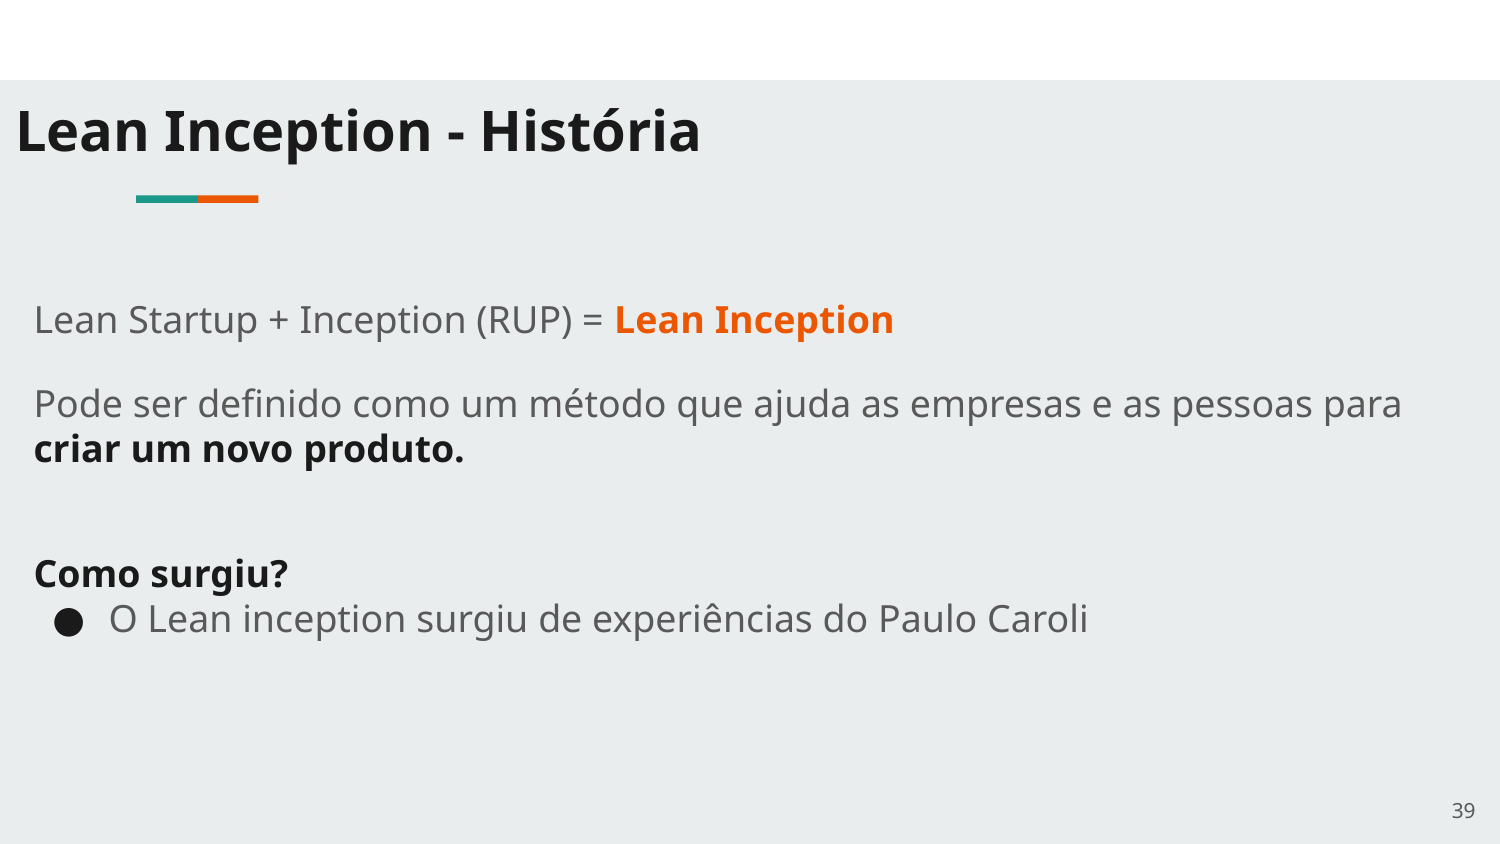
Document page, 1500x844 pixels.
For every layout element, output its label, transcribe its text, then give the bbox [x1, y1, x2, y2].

title Lean Inception - História [0, 80, 1101, 181]
slide_number <number> [1400, 779, 1491, 844]
subtitle Lean Startup + Inception (RUP) = Lean Inception Pode ser definido como um método que ajuda as empresas e as pessoas para criar um novo produto. Como surgiu? O Lean inception surgiu de experiências do Paulo Caroli [18, 235, 1466, 787]
